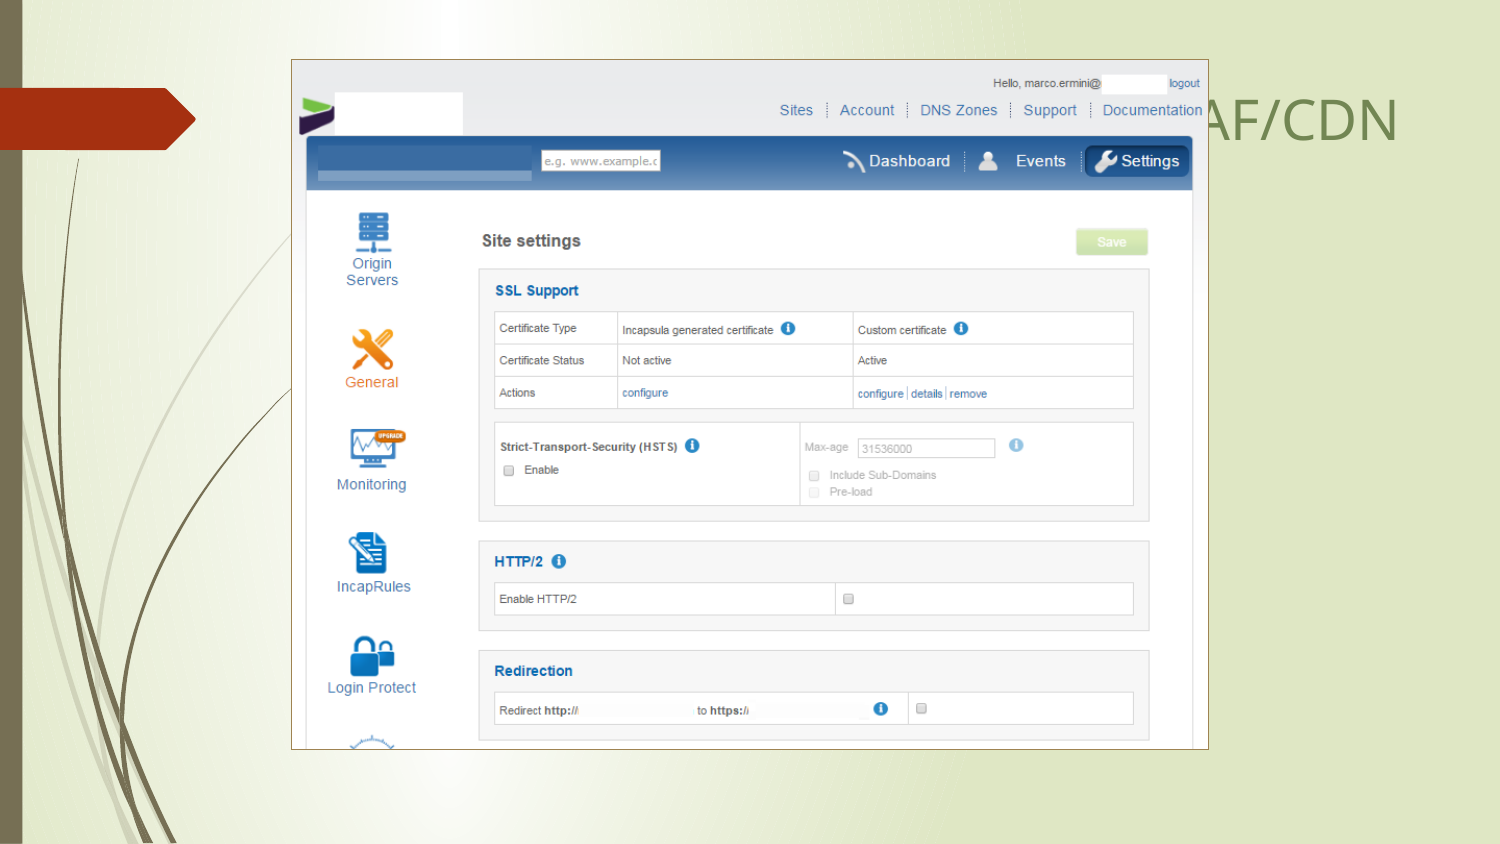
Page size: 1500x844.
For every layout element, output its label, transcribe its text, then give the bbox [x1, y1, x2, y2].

picture [291, 59, 1209, 750]
title Cloud WAF/CDN [1209, 76, 1416, 235]
